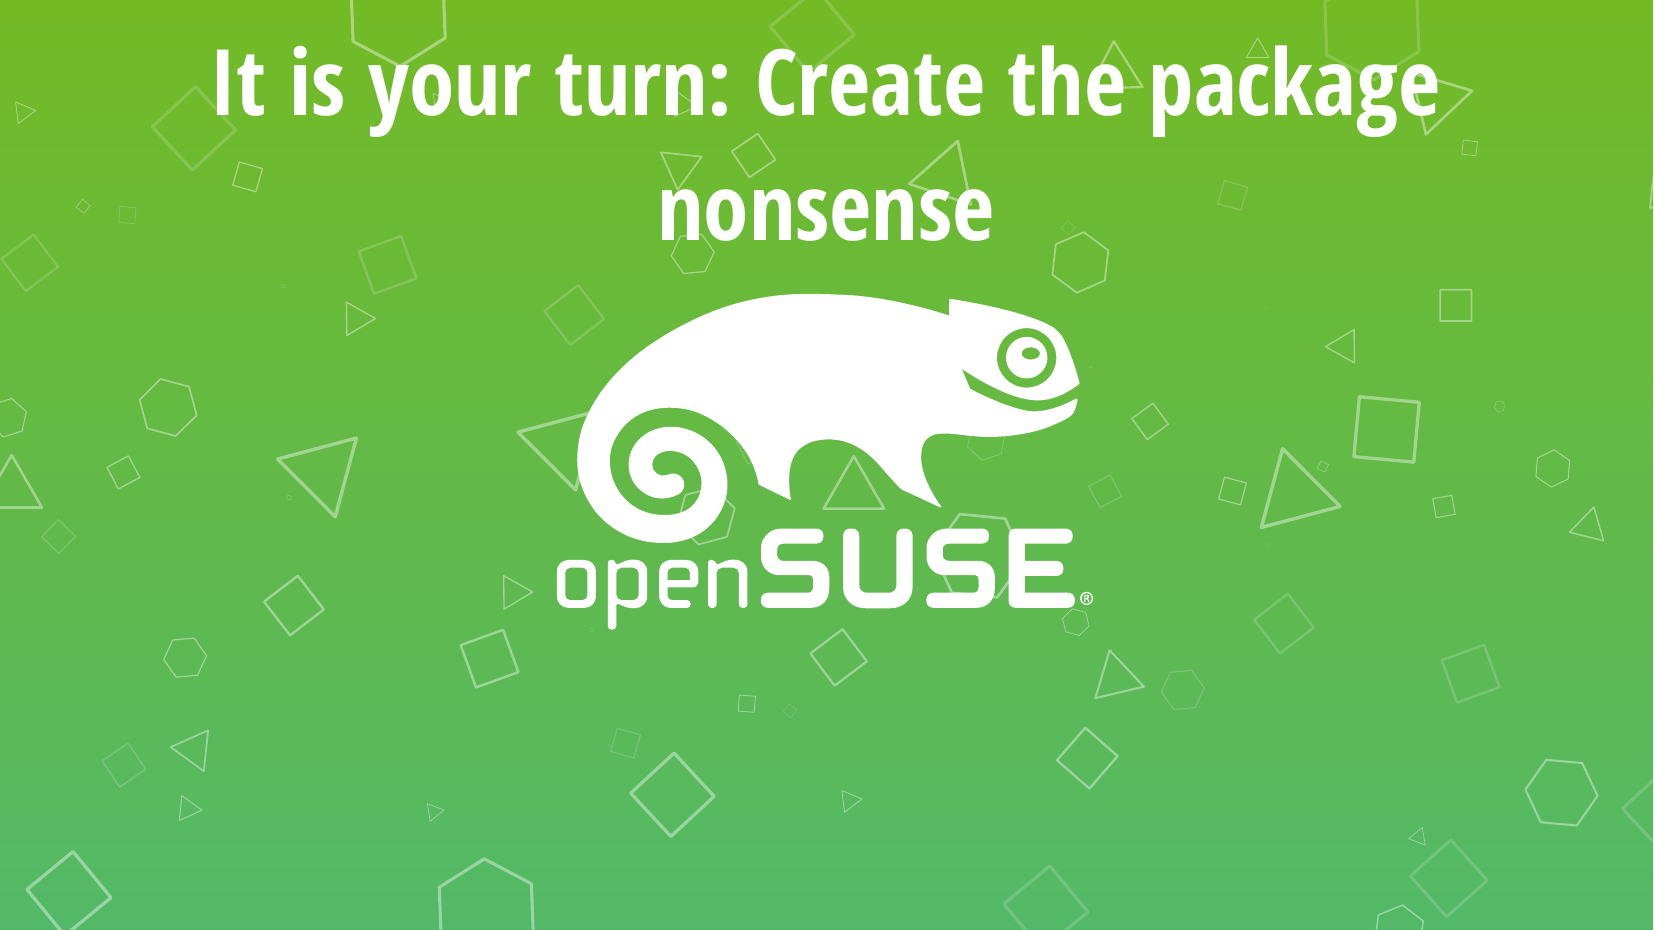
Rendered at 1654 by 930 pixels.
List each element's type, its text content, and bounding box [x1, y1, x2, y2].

title It is your turn: Create the package nonsense [82, 17, 1571, 268]
